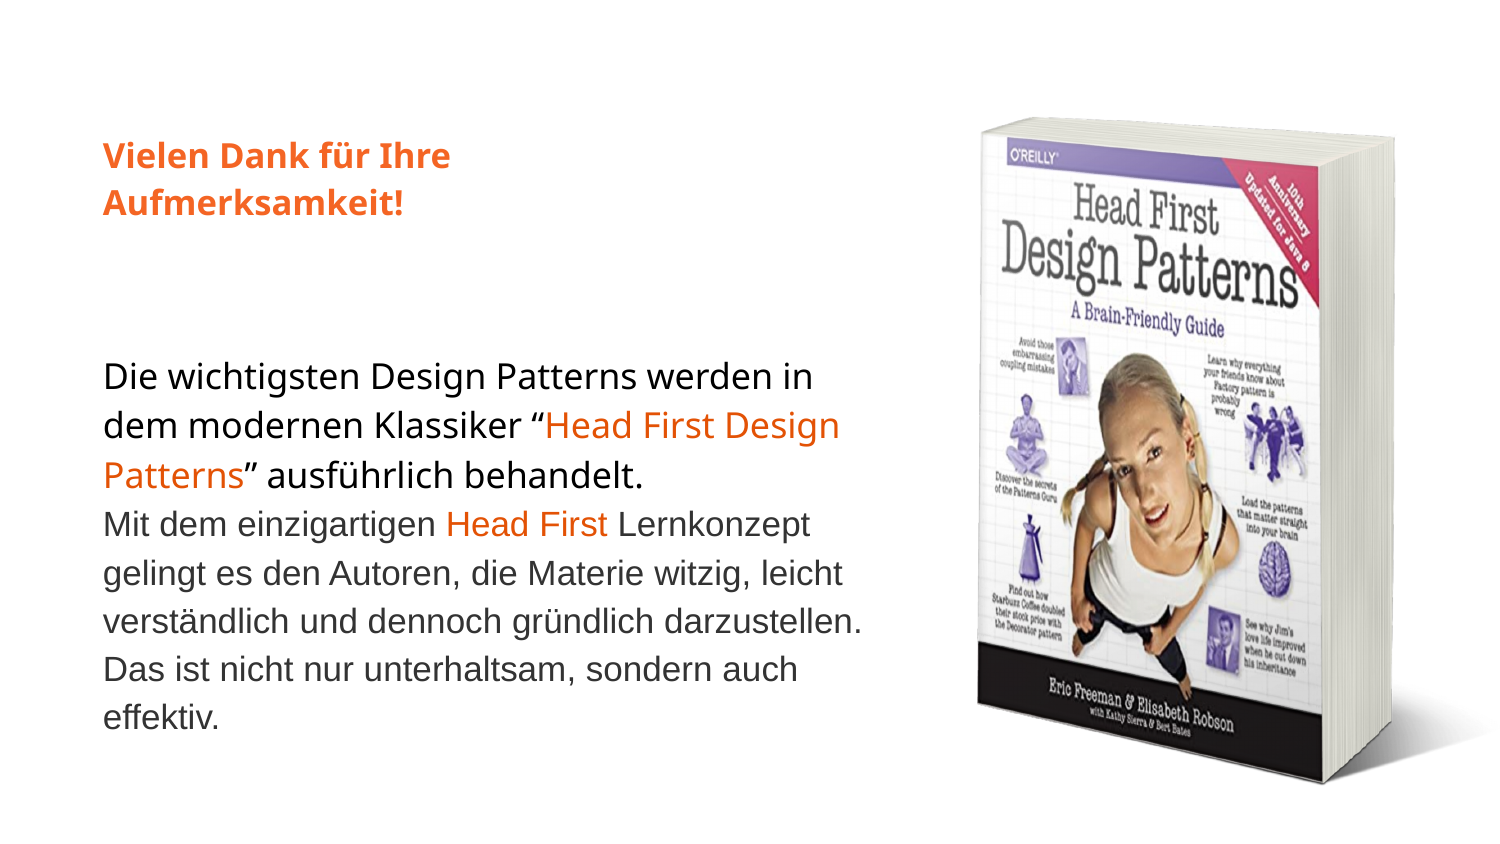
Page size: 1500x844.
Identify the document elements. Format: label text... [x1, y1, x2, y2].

title Vielen Dank für Ihre Aufmerksamkeit! [87, 116, 941, 243]
title Die wichtigsten Design Patterns werden in dem modernen Klassiker “Head First Design Patterns” ausführlich behandelt. Mit dem einzigartigen Head First Lernkonzept gelingt es den Autoren, die Materie witzig, leicht verständlich und dennoch gründlich darzustellen. Das ist nicht nur unterhaltsam, sondern auch effektiv. [87, 332, 904, 797]
picture [977, 116, 1500, 786]
